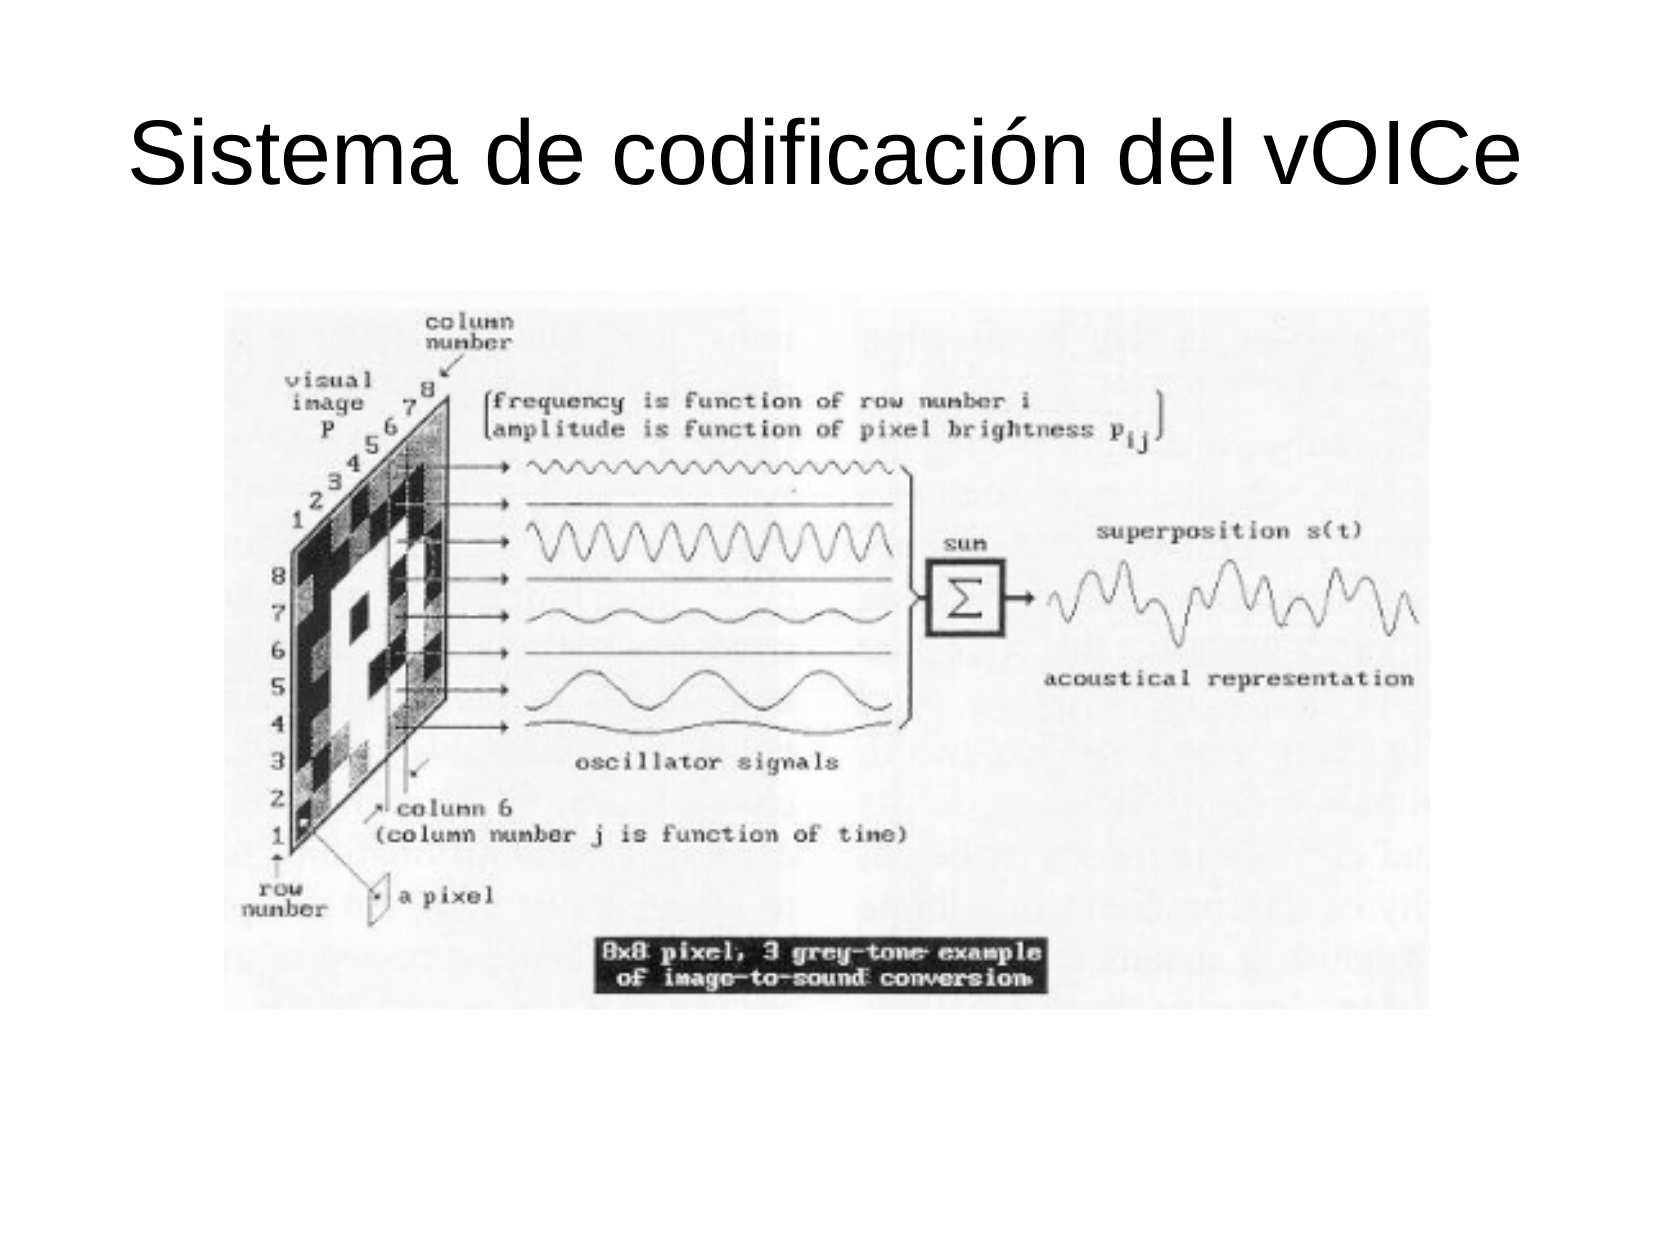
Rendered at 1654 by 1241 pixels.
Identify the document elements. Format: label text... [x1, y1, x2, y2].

title Sistema de codificación del vOICe [82, 49, 1571, 257]
picture [224, 290, 1430, 1010]
